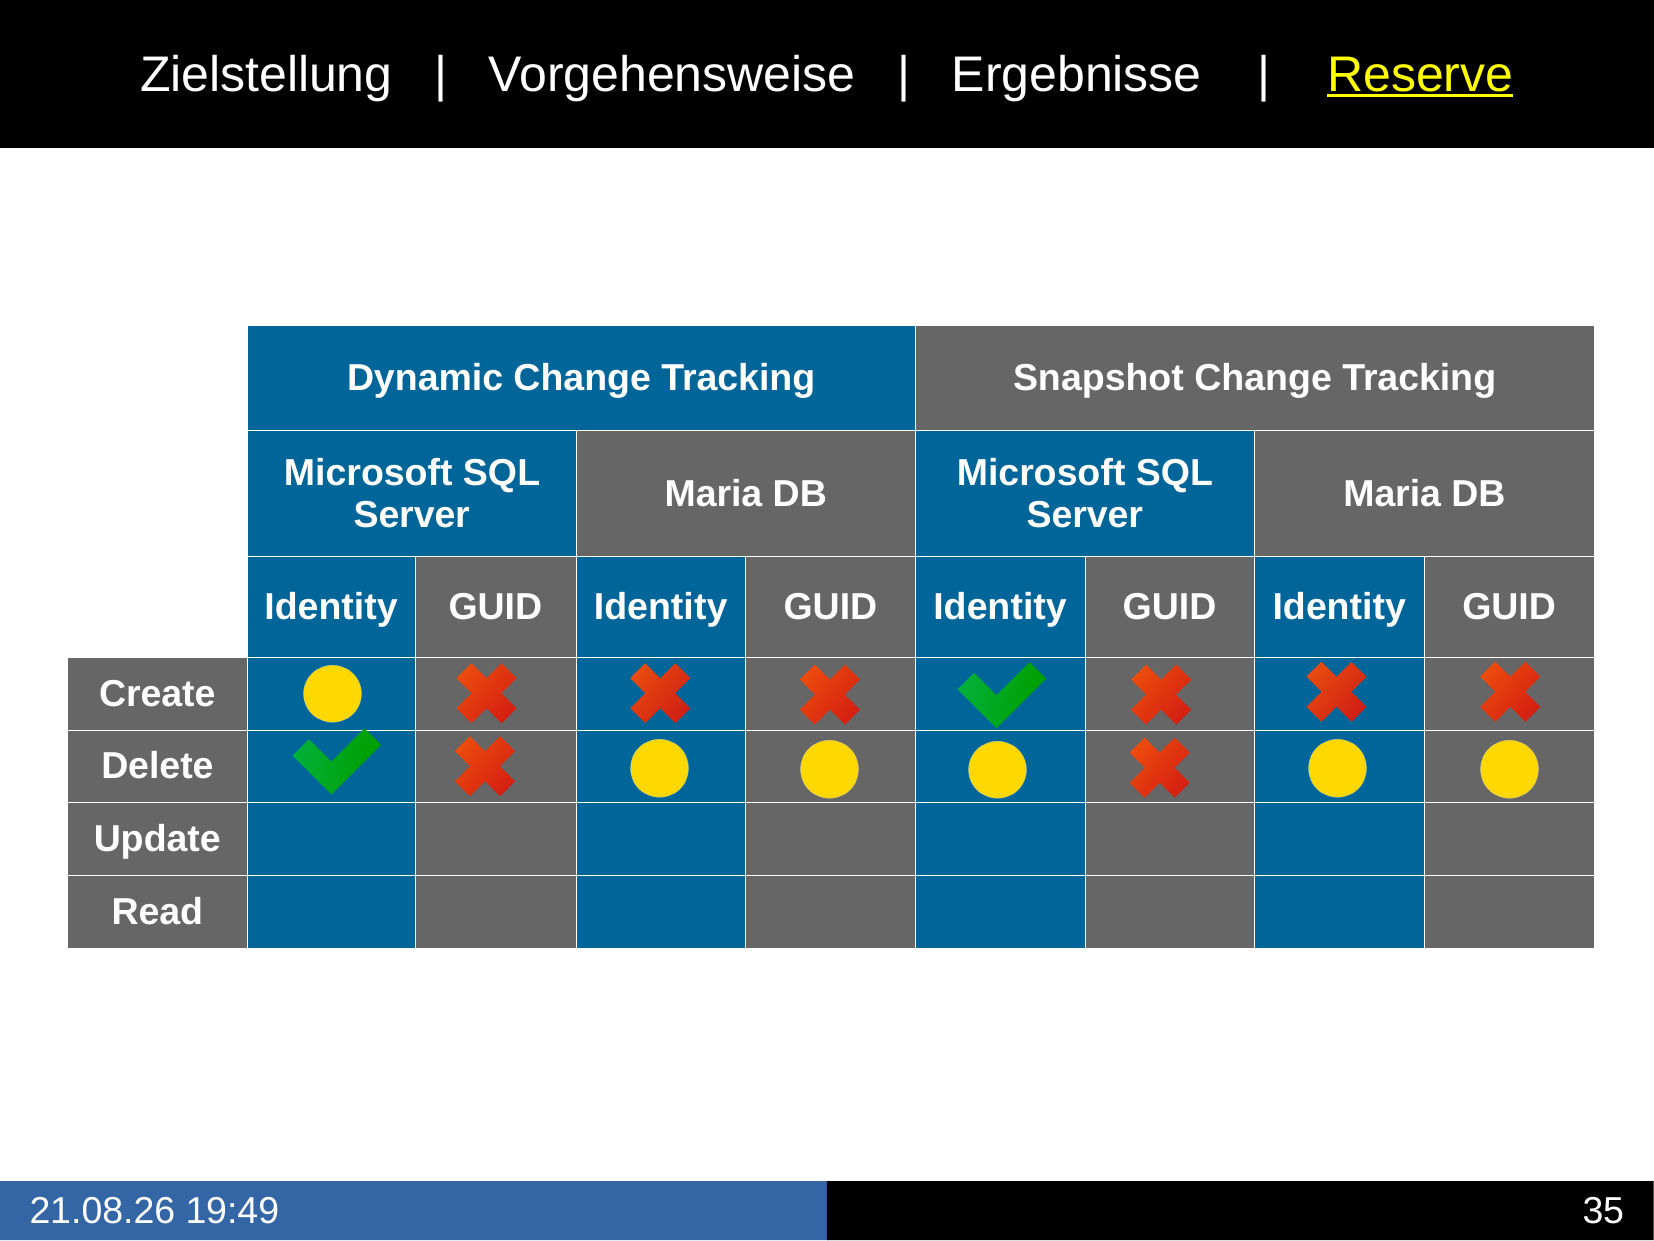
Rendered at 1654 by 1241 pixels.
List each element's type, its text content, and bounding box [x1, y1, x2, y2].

picture [1308, 663, 1365, 720]
table_cell Microsoft SQL Server [248, 431, 576, 556]
text_box Zielstellung | Vorgehensweise | Ergebnisse | Reserve [0, 0, 1654, 148]
table_cell GUID [1086, 557, 1254, 657]
table_cell Create [68, 658, 247, 730]
table_cell [916, 658, 1085, 730]
table_cell [248, 876, 415, 948]
picture [1128, 662, 1194, 728]
picture [452, 733, 518, 799]
table_cell [1086, 803, 1254, 875]
table_cell [1425, 731, 1594, 802]
table_cell [248, 803, 415, 875]
table_cell [1425, 949, 1594, 1108]
table_cell [577, 949, 745, 1108]
picture [631, 740, 688, 797]
table_cell Delete [68, 731, 247, 802]
table_cell [746, 803, 915, 875]
table_cell [416, 949, 576, 1108]
table_cell Identity [916, 557, 1085, 657]
picture [1127, 735, 1193, 801]
table_cell [1086, 876, 1254, 948]
table_cell [68, 557, 247, 657]
table_cell [1255, 803, 1424, 875]
table_cell [916, 803, 1085, 875]
table_cell Identity [577, 557, 745, 657]
table_cell [68, 431, 247, 556]
table_cell Identity [1255, 557, 1424, 657]
picture [1309, 740, 1366, 797]
table_cell [746, 731, 915, 802]
picture [304, 666, 361, 722]
table_header Dynamic Change Tracking [248, 326, 915, 430]
picture [294, 730, 379, 793]
table_cell [248, 731, 415, 802]
table_cell [577, 731, 745, 802]
table_cell GUID [746, 557, 915, 657]
table_cell [577, 658, 745, 730]
table_header [68, 326, 247, 430]
table_cell [1255, 658, 1424, 730]
table_cell [416, 876, 576, 948]
table_cell [746, 876, 915, 948]
table_cell [1086, 949, 1254, 1108]
table_cell [1425, 876, 1594, 948]
table_cell [577, 876, 745, 948]
table_cell Update [68, 803, 247, 875]
table_cell [1086, 658, 1254, 730]
table_cell [416, 658, 576, 730]
picture [1466, 737, 1552, 802]
table_cell [68, 949, 247, 1108]
table_cell [916, 949, 1085, 1108]
table_cell GUID [416, 557, 576, 657]
picture [632, 665, 689, 722]
table_cell [916, 731, 1085, 802]
table_cell [1255, 731, 1424, 802]
table_cell [1425, 658, 1594, 730]
table_cell Read [68, 876, 247, 948]
picture [786, 737, 872, 802]
picture [969, 742, 1026, 798]
table_cell [577, 803, 745, 875]
table_cell [1086, 731, 1254, 802]
picture [959, 664, 1044, 727]
table_cell Identity [248, 557, 415, 657]
table_cell Microsoft SQL Server [916, 431, 1254, 556]
table_header Snapshot Change Tracking [916, 326, 1594, 430]
table_cell [416, 803, 576, 875]
table_cell [746, 658, 915, 730]
table_cell [248, 658, 415, 730]
table_cell [1425, 803, 1594, 875]
table_cell [248, 949, 415, 1108]
picture [1477, 659, 1543, 725]
table_cell [746, 949, 915, 1108]
table_cell Maria DB [577, 431, 915, 556]
table_cell GUID [1425, 557, 1594, 657]
table_cell [916, 876, 1085, 948]
table_cell [416, 731, 576, 802]
picture [453, 660, 520, 726]
table_cell [1255, 949, 1424, 1108]
picture [797, 662, 863, 728]
table_cell [1255, 876, 1424, 948]
table_cell Maria DB [1255, 431, 1594, 556]
